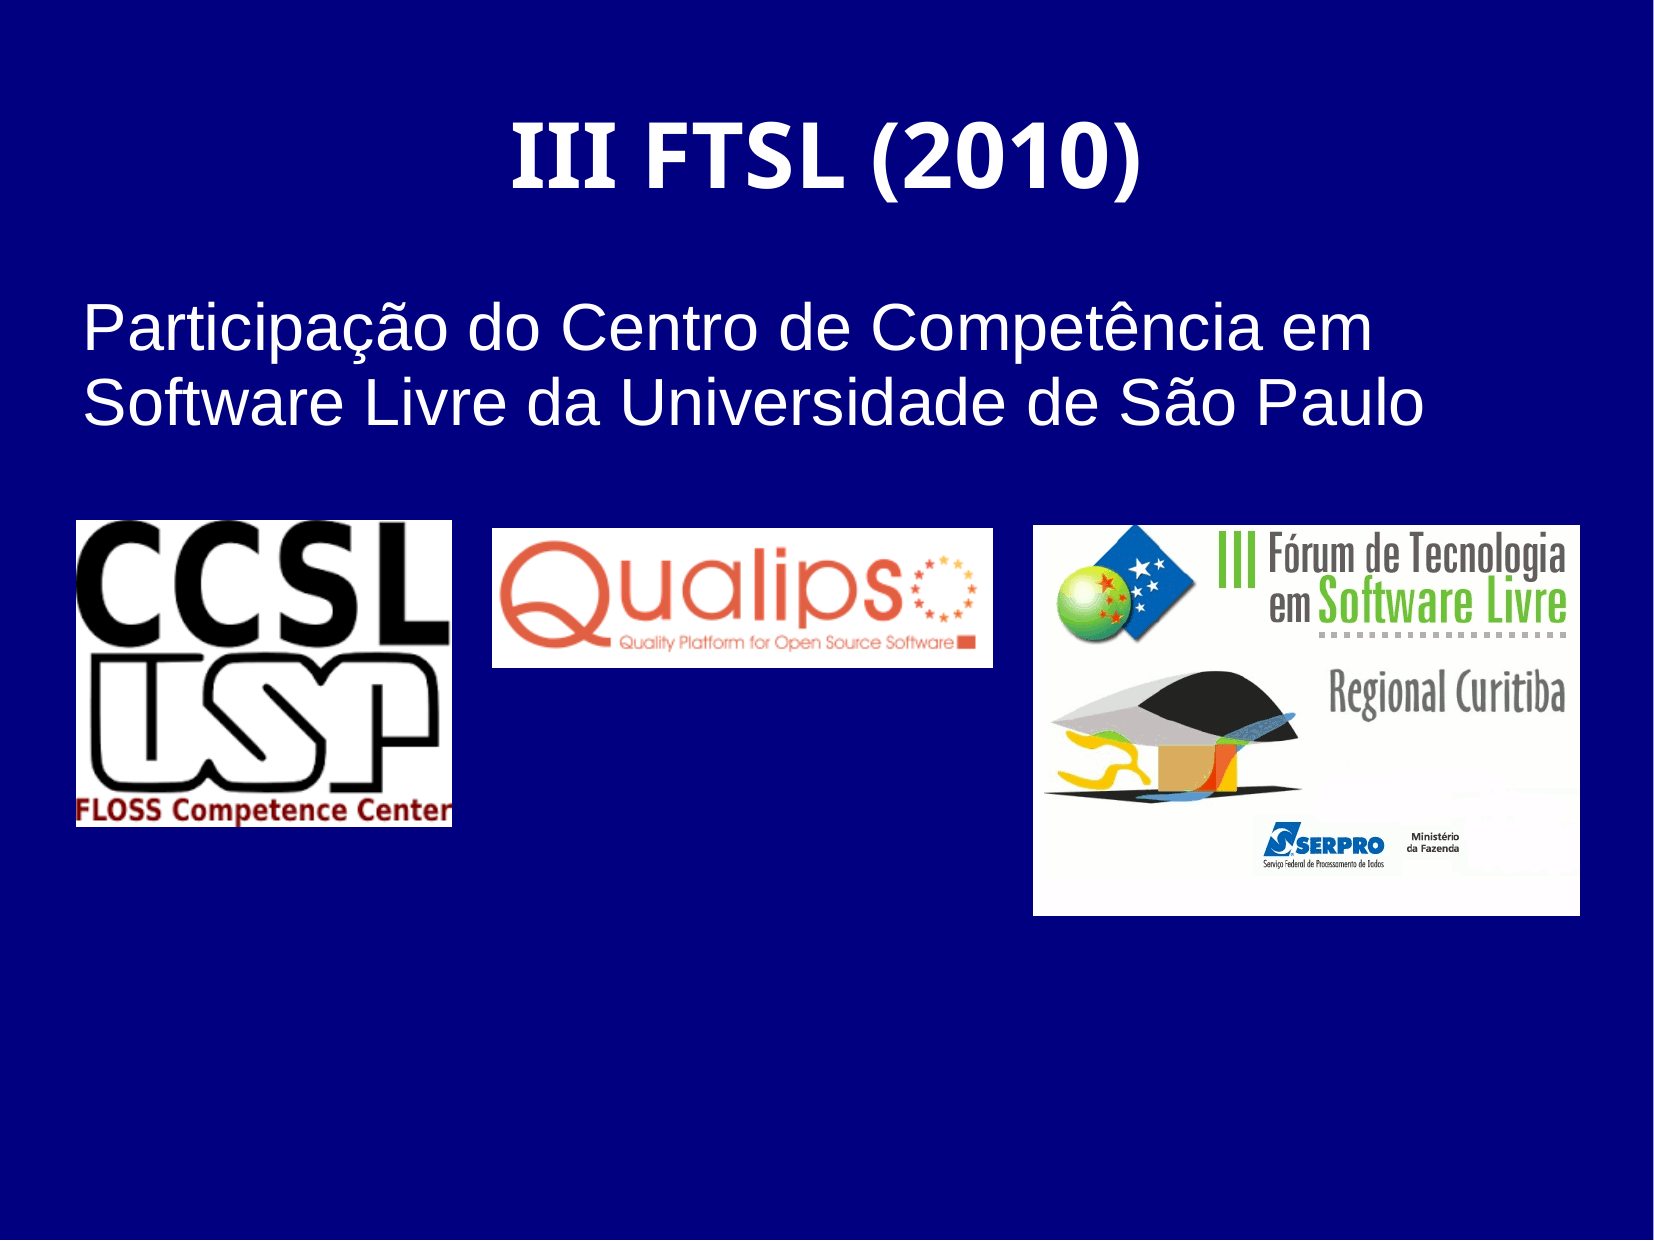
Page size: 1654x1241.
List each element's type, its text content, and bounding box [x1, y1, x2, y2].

list Participação do Centro de Competência em Software Livre da Universidade de São Paulo [82, 290, 1571, 1010]
picture [492, 528, 993, 668]
picture [76, 520, 452, 827]
title III FTSL (2010) [82, 49, 1571, 257]
picture [1033, 525, 1580, 916]
